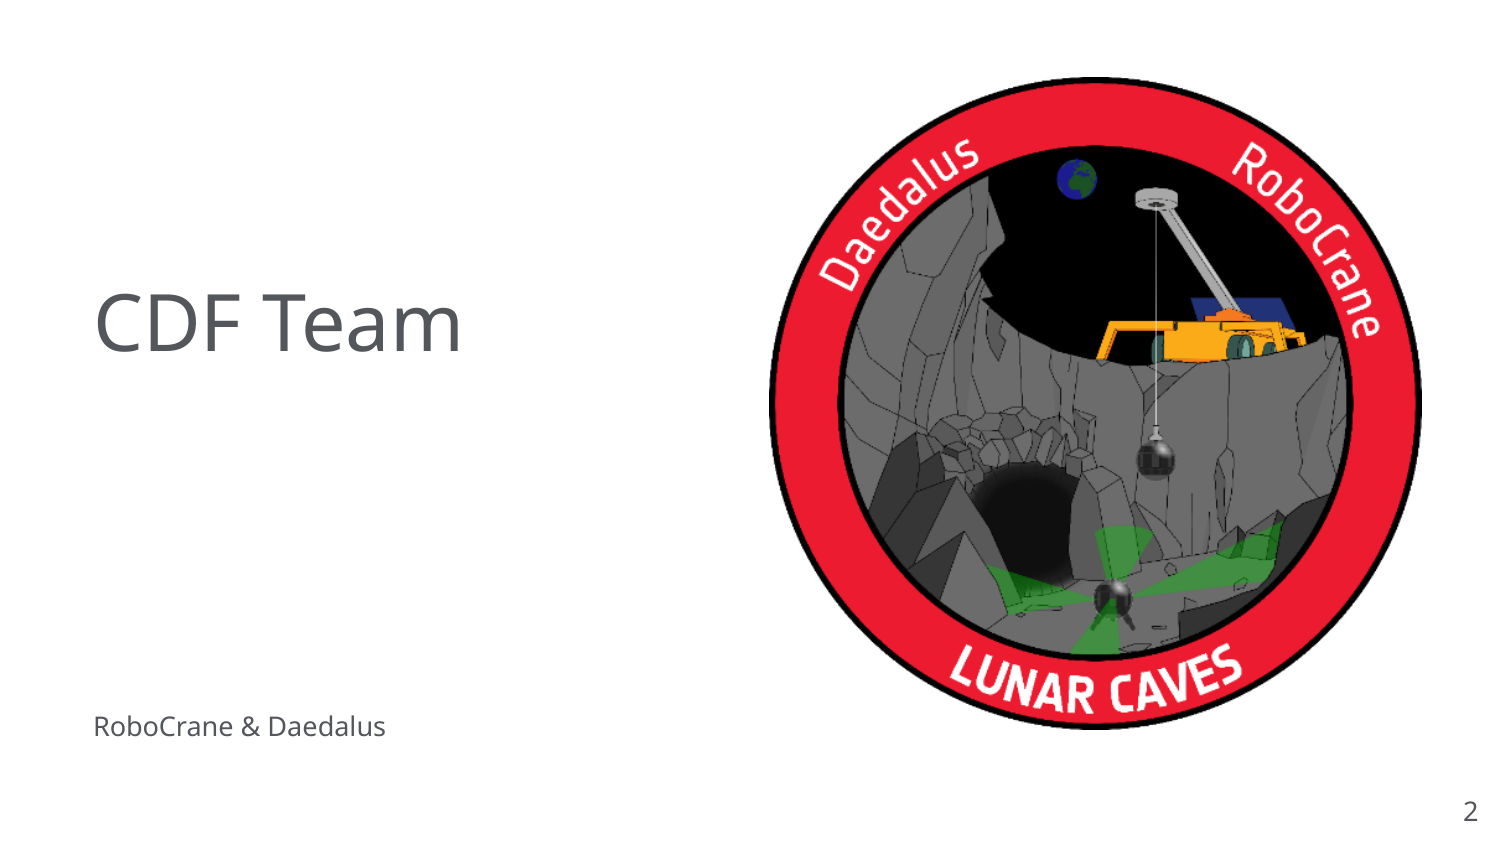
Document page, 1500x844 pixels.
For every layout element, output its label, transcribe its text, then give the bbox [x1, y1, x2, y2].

title CDF Team [78, 272, 769, 559]
list RoboCrane & Daedalus [78, 709, 917, 791]
picture [769, 77, 1422, 730]
slide_number <number> [1403, 779, 1494, 844]
